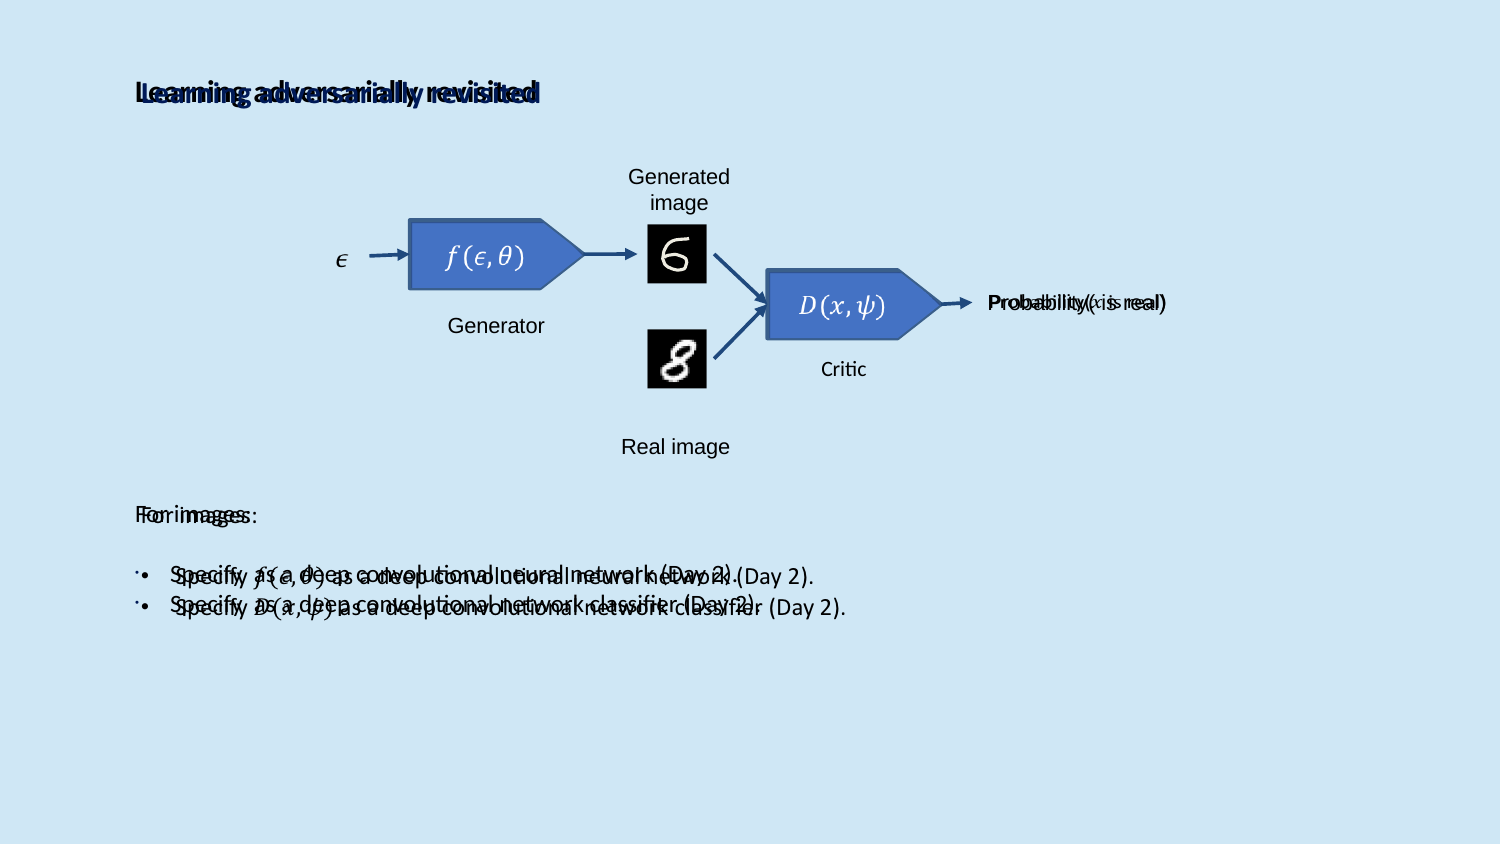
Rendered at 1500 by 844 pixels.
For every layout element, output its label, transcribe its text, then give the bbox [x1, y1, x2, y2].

text_box Generated image [583, 155, 776, 223]
text_box Generator [409, 304, 583, 346]
picture [637, 223, 715, 293]
text_box Critic [757, 347, 931, 389]
text_box [120, 64, 1364, 663]
text_box Real image [579, 425, 772, 467]
picture [637, 320, 715, 398]
